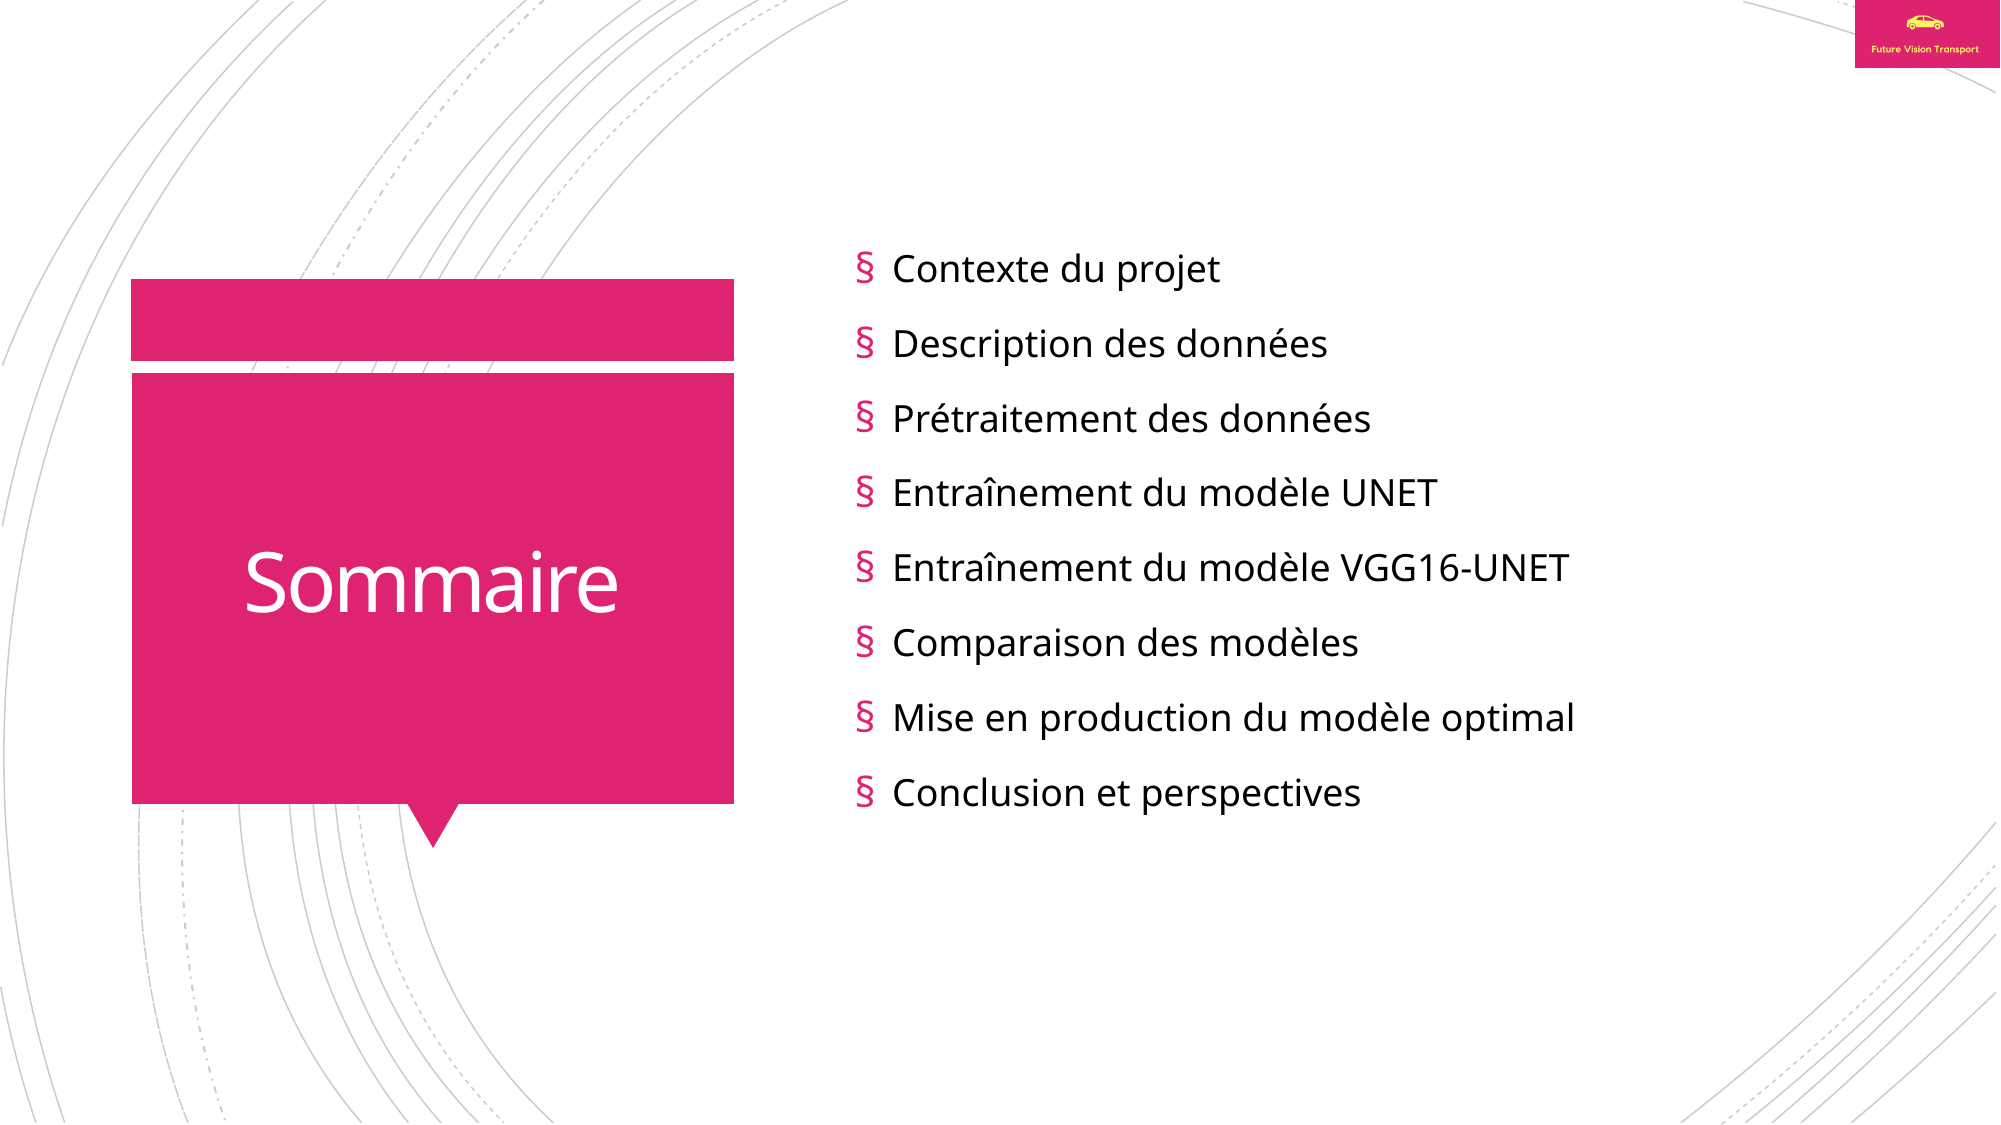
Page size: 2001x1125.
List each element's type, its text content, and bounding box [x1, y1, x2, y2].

picture [1855, 0, 2000, 68]
list Contexte du projet Description des données Prétraitement des données Entraînement du modèle UNET Entraînement du modèle VGG16-UNET Comparaison des modèles Mise en production du modèle optimal Conclusion et perspectives [839, 131, 1871, 993]
title Sommaire [145, 385, 720, 789]
